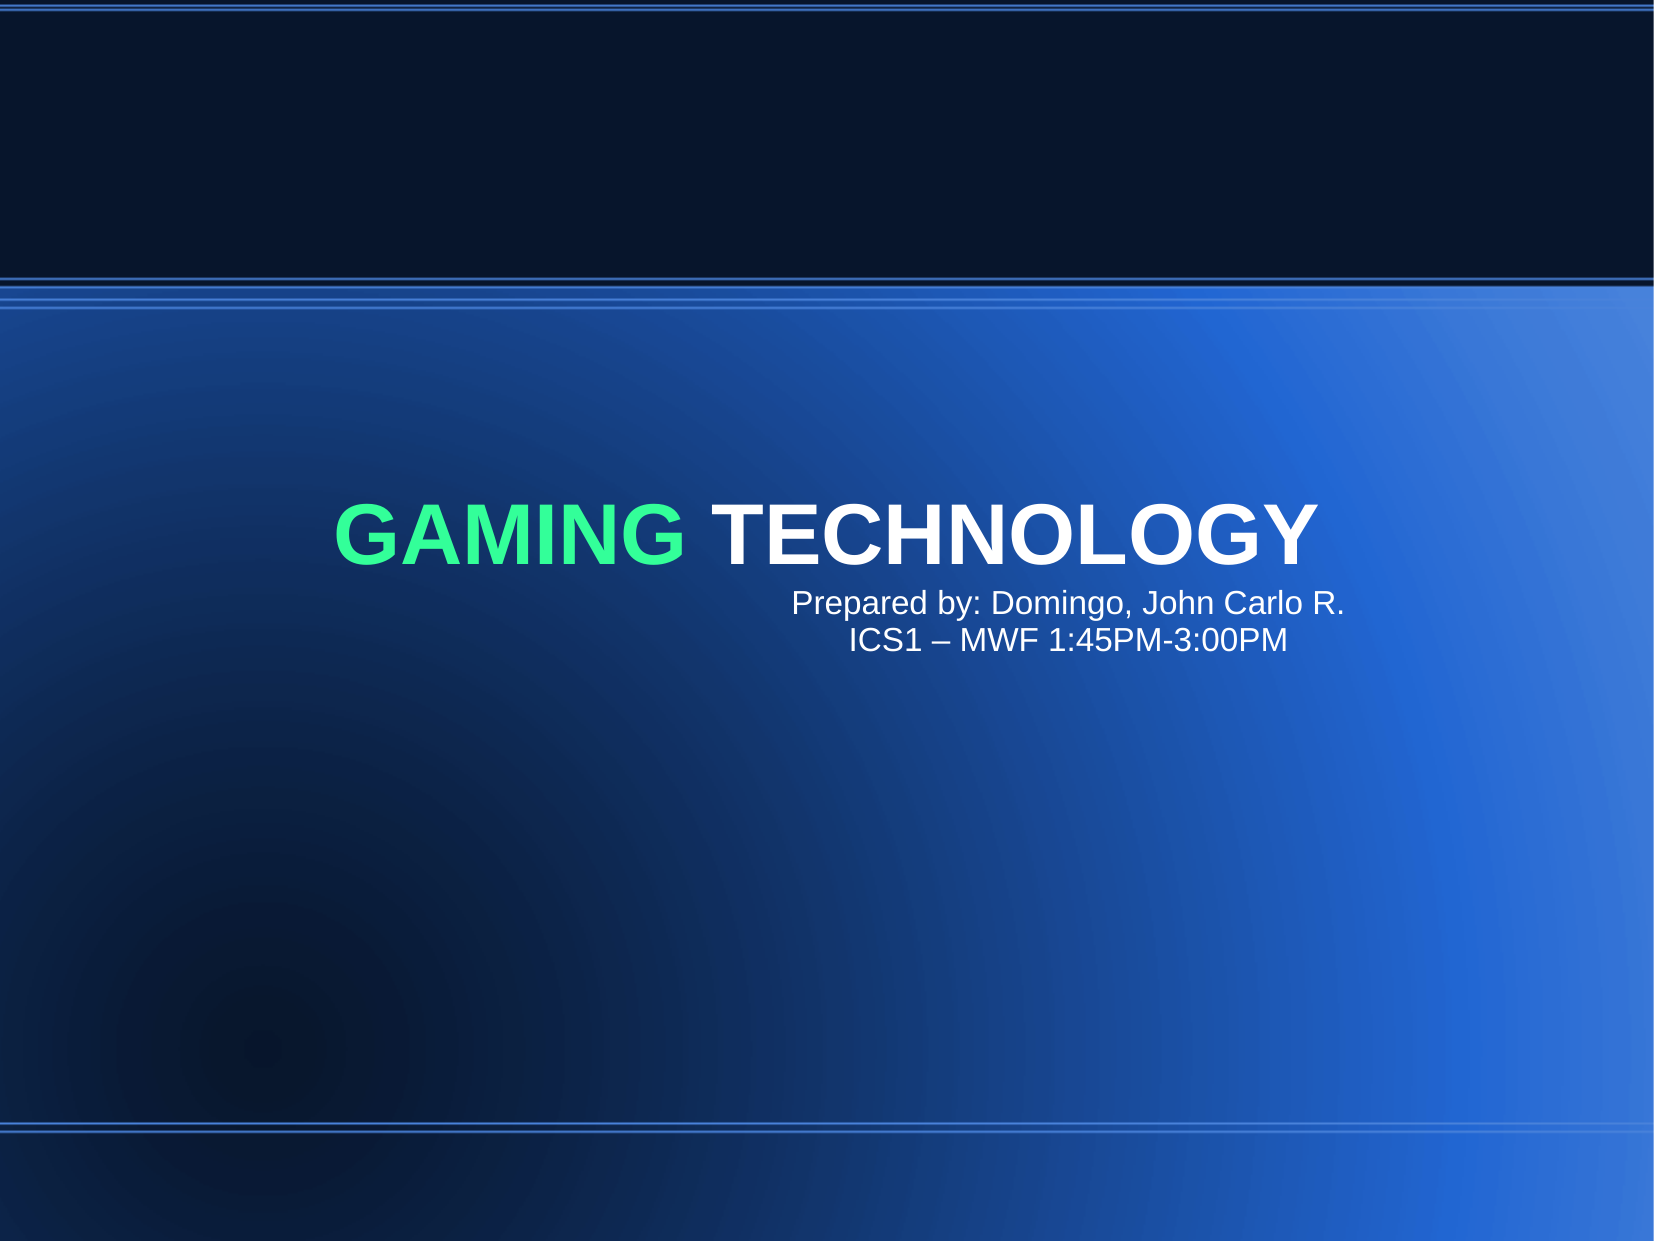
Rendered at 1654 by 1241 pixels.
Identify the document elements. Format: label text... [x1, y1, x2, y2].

title GAMING TECHNOLOGY [82, 430, 1571, 638]
picture [0, 0, 1654, 1241]
subtitle Prepared by: Domingo, John Carlo R. ICS1 – MWF 1:45PM-3:00PM [460, 496, 1654, 748]
